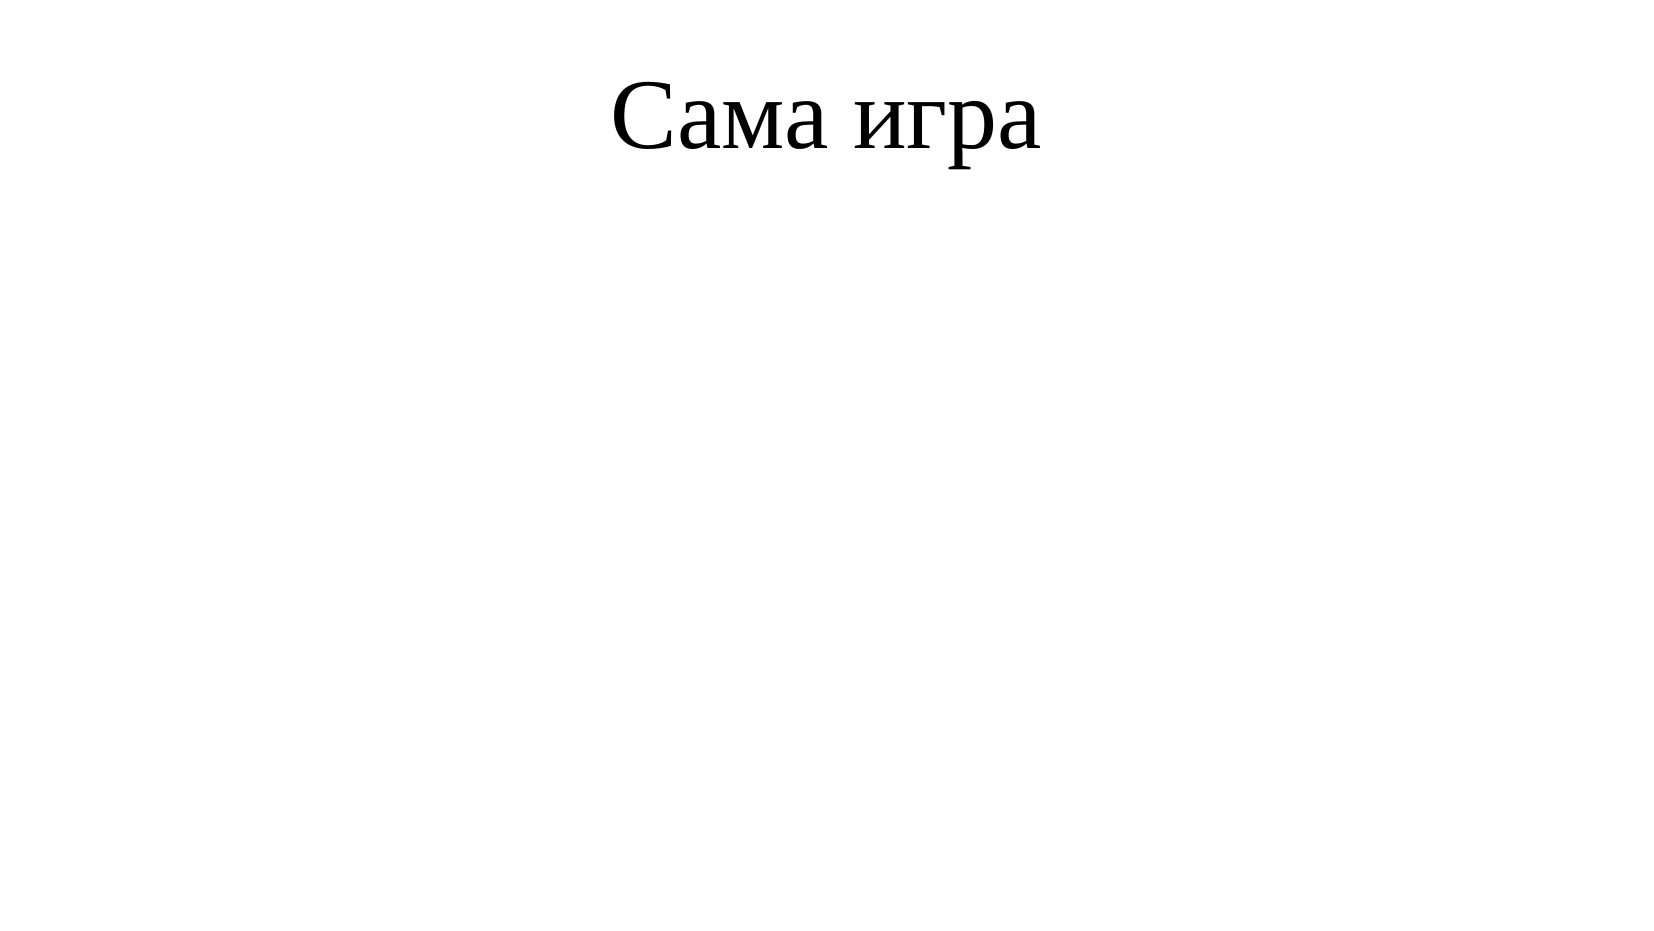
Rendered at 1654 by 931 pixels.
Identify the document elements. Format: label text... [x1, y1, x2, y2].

title Сама игра [82, 37, 1571, 193]
